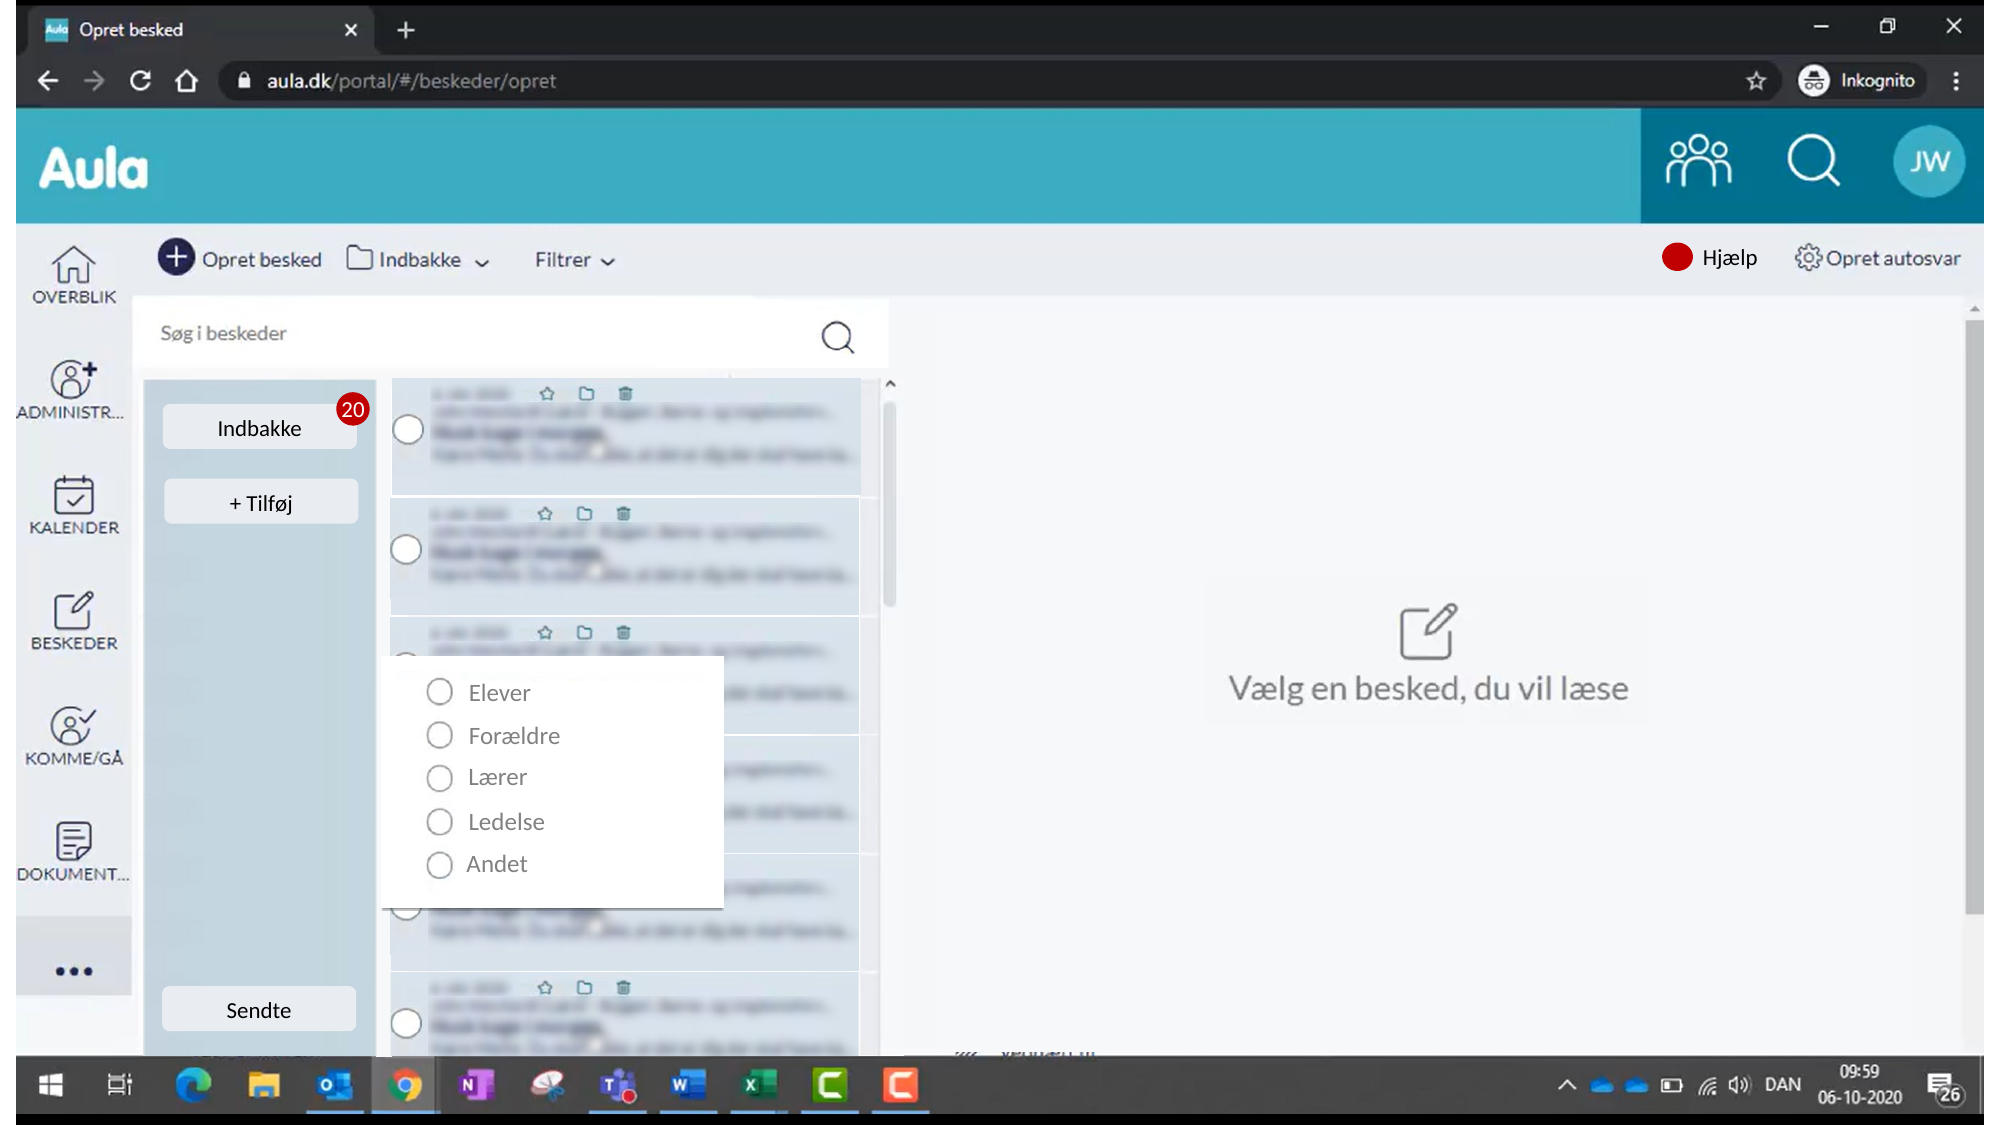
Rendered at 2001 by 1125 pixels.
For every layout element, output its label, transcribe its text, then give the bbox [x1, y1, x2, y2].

text_box Ledelse [453, 798, 637, 844]
picture [1893, 126, 1965, 197]
text_box Sendte [162, 986, 357, 1032]
picture [16, 0, 1984, 1125]
text_box Forældre [453, 715, 637, 758]
text_box + Tilføj [164, 478, 359, 524]
picture [1666, 131, 1732, 191]
text_box 20 [326, 387, 392, 431]
text_box Lærer [453, 752, 636, 798]
text_box Elever [453, 669, 637, 715]
text_box Andet [451, 840, 634, 886]
text_box Indbakke [162, 403, 357, 449]
text_box [1662, 242, 1687, 271]
picture [1785, 128, 1840, 186]
text_box Hjælp [1687, 235, 1774, 279]
